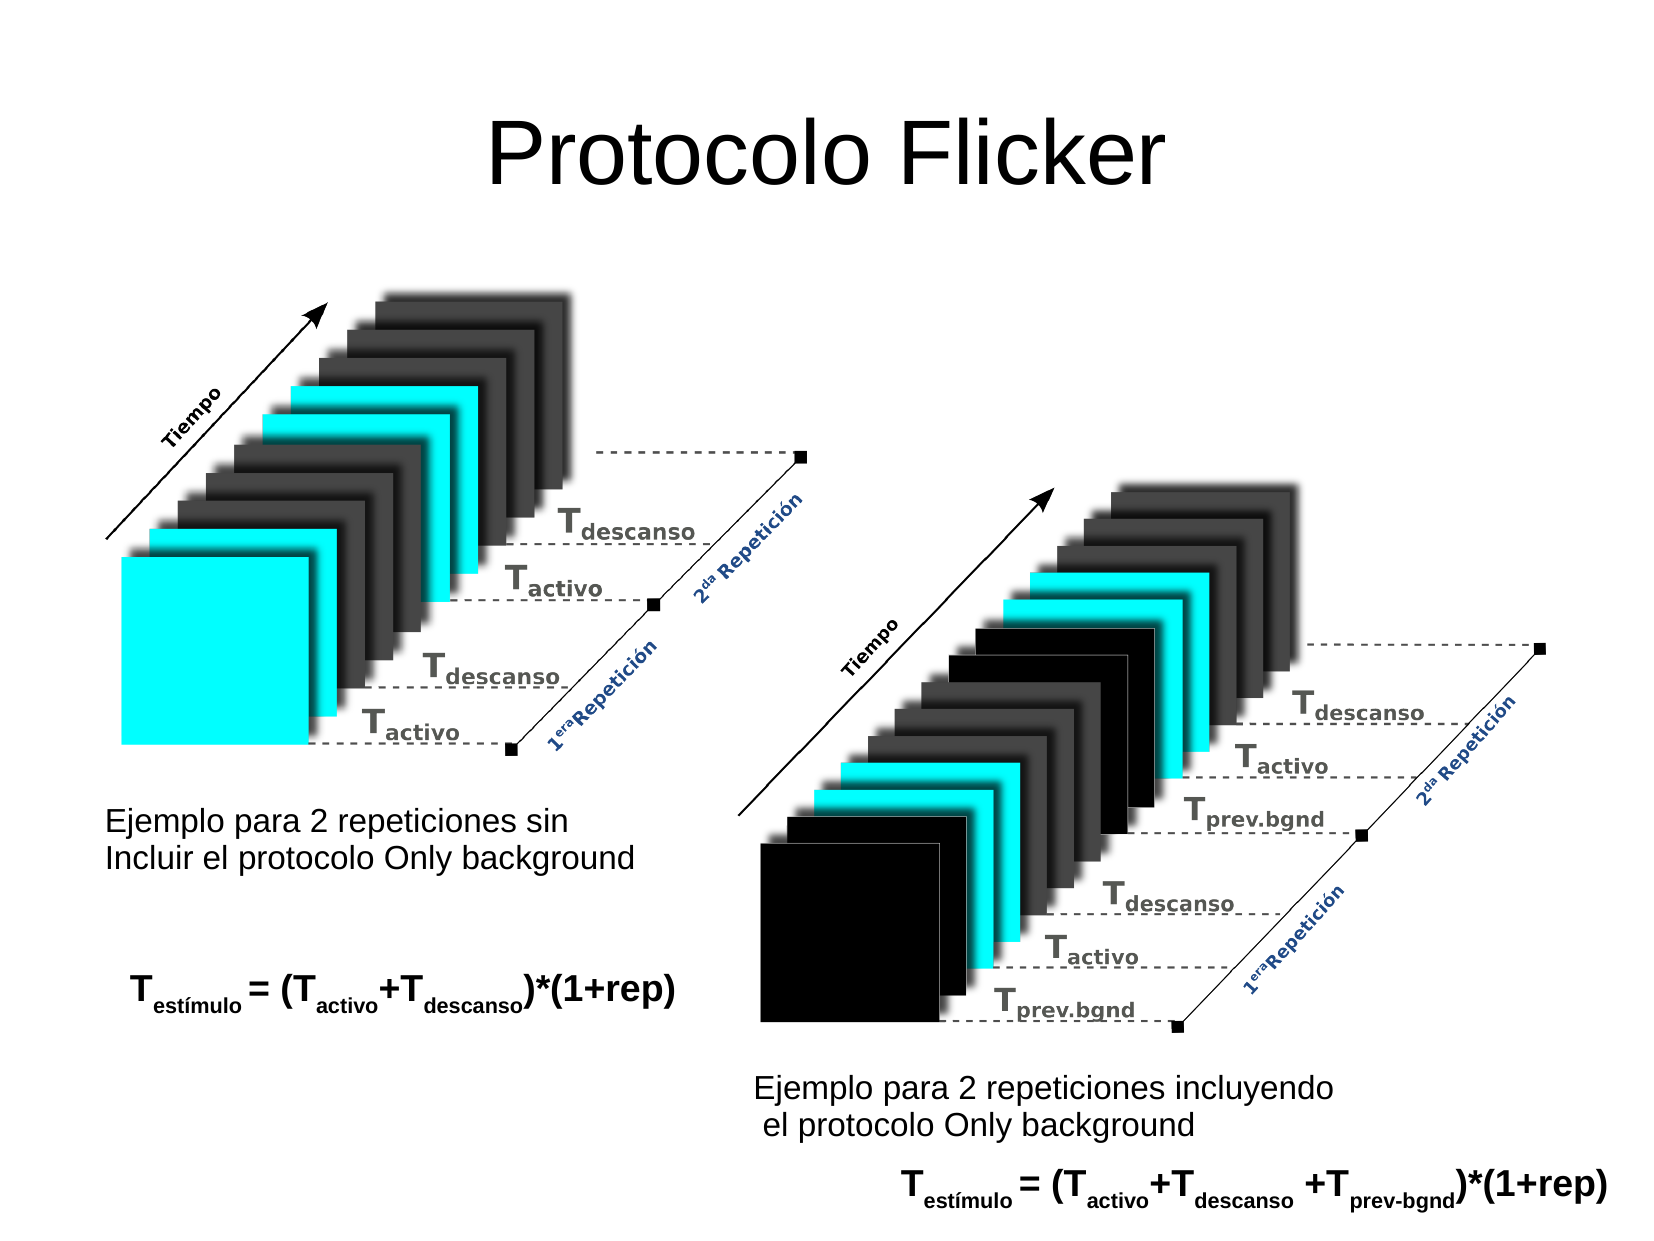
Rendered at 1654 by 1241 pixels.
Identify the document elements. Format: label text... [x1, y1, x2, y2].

text_box Testímulo = (Tactivo+Tdescanso +Tprev-bgnd)*(1+rep) [886, 1155, 1624, 1221]
text_box Ejemplo para 2 repeticiones sin Incluir el protocolo Only background [90, 795, 652, 885]
text_box Testímulo = (Tactivo+Tdescanso)*(1+rep) [115, 960, 692, 1026]
picture [105, 284, 1546, 1033]
text_box Ejemplo para 2 repeticiones incluyendo el protocolo Only background [738, 1062, 1351, 1153]
title Protocolo Flicker [82, 49, 1571, 257]
